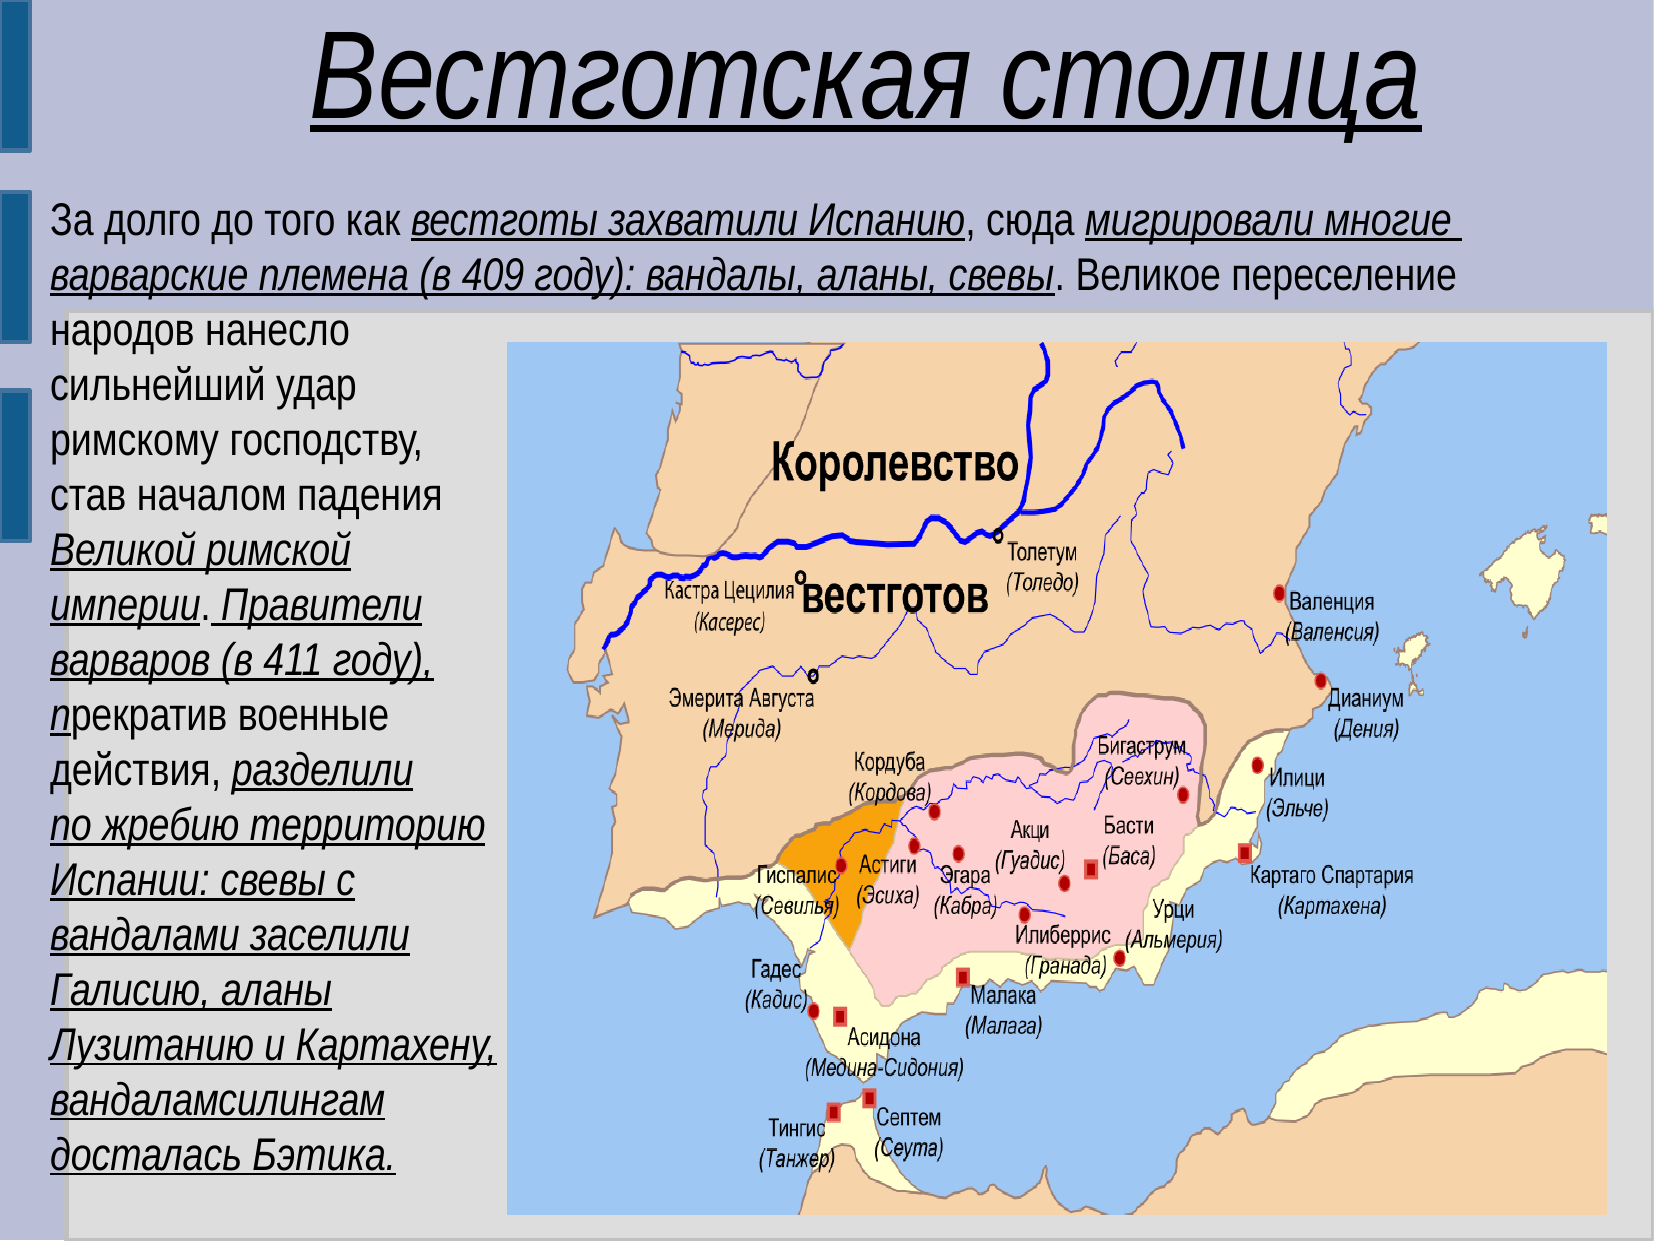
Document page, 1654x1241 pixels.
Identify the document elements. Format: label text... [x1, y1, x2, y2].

text_box За долго до того как вестготы захватили Испанию, сюда мигрировали многие варварские племена (в 409 году): вандалы, аланы, свевы. Великое переселение народов нанесло сильнейший удар римскому господству, став началом падения Великой римской империи. Правители варваров (в 411 году), прекратив военные действия, разделили по жребию территорию Испании: свевы с вандалами заселили Галисию, аланы Лузитанию и Картахену, вандаламсилингам досталась Бэтика. [35, 182, 1607, 1134]
text_box Вестготская столица [295, 0, 1453, 142]
picture [507, 342, 1607, 1215]
